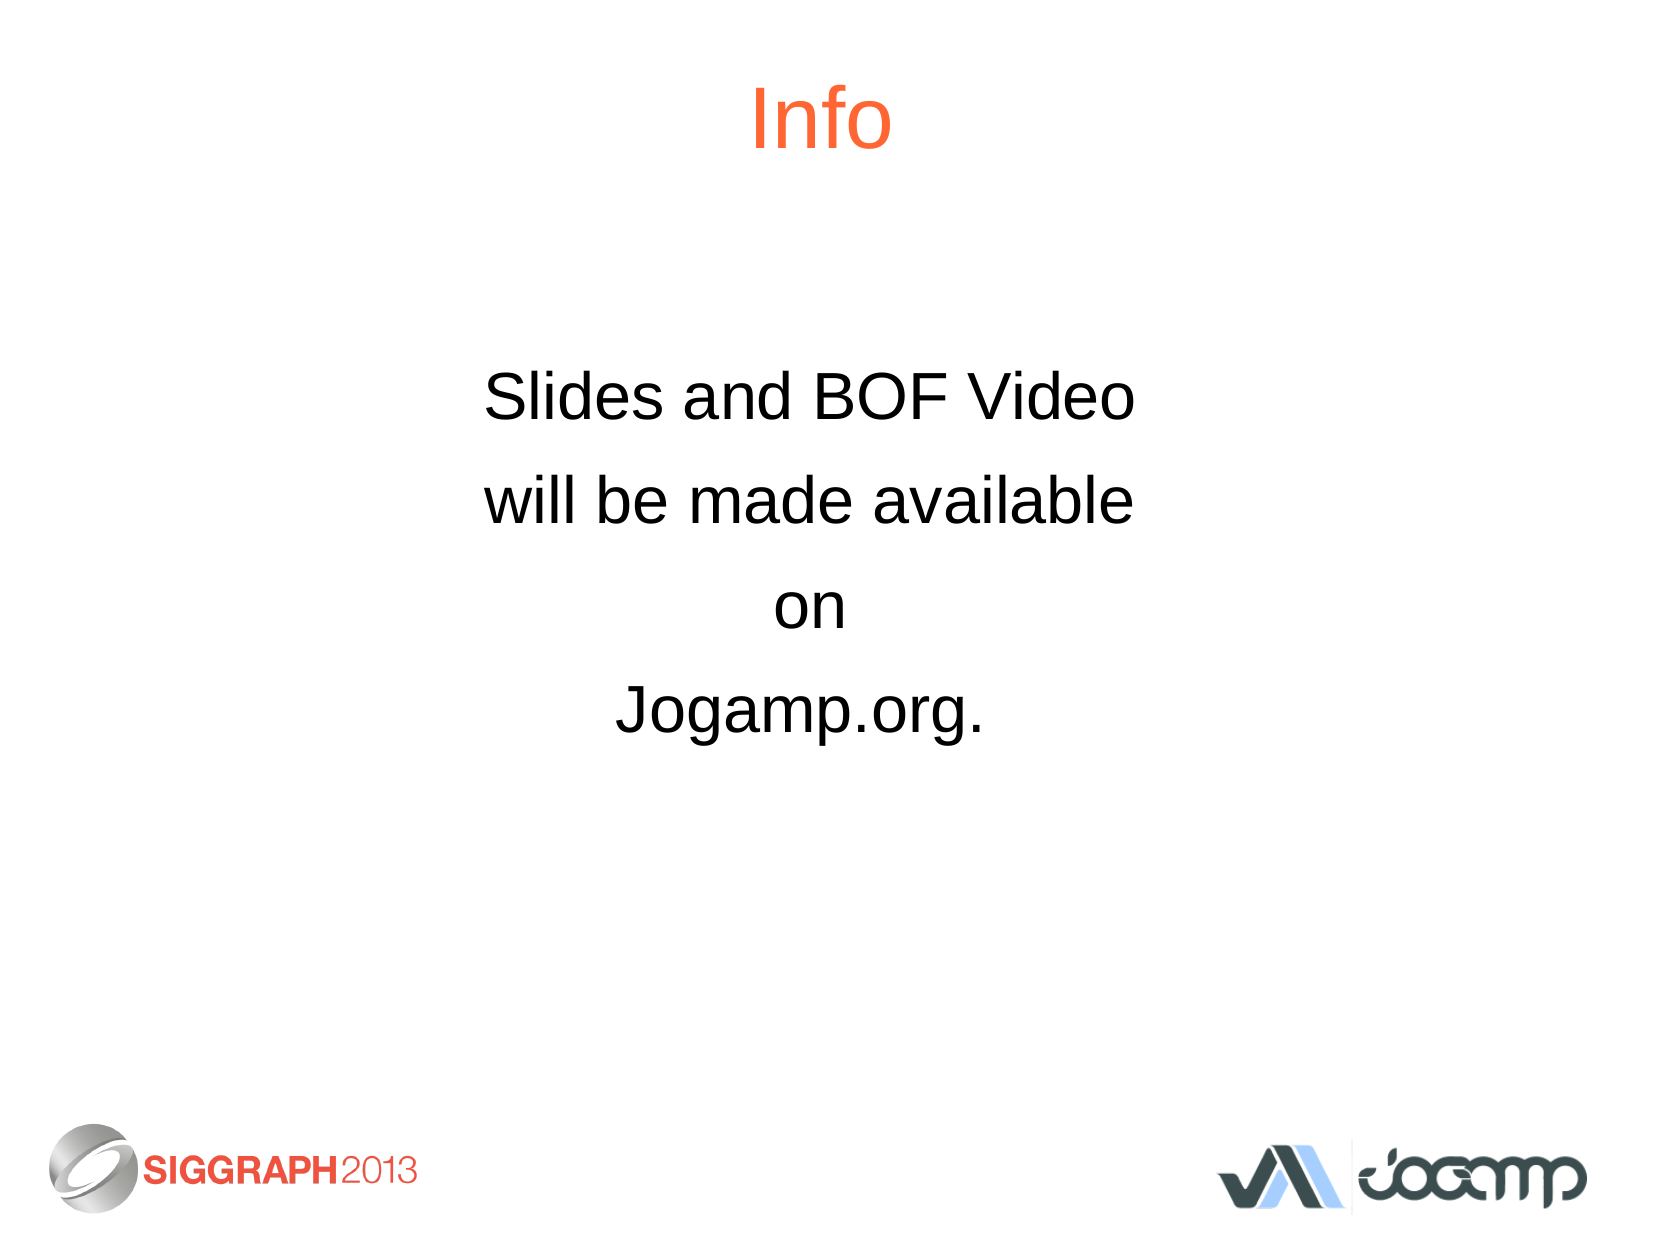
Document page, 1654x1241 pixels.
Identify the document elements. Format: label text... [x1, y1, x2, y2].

title Info [68, 49, 1576, 188]
list Slides and BOF Video will be made available on Jogamp.org. [82, 255, 1538, 1010]
picture [45, 1122, 421, 1215]
picture [1215, 1139, 1587, 1215]
